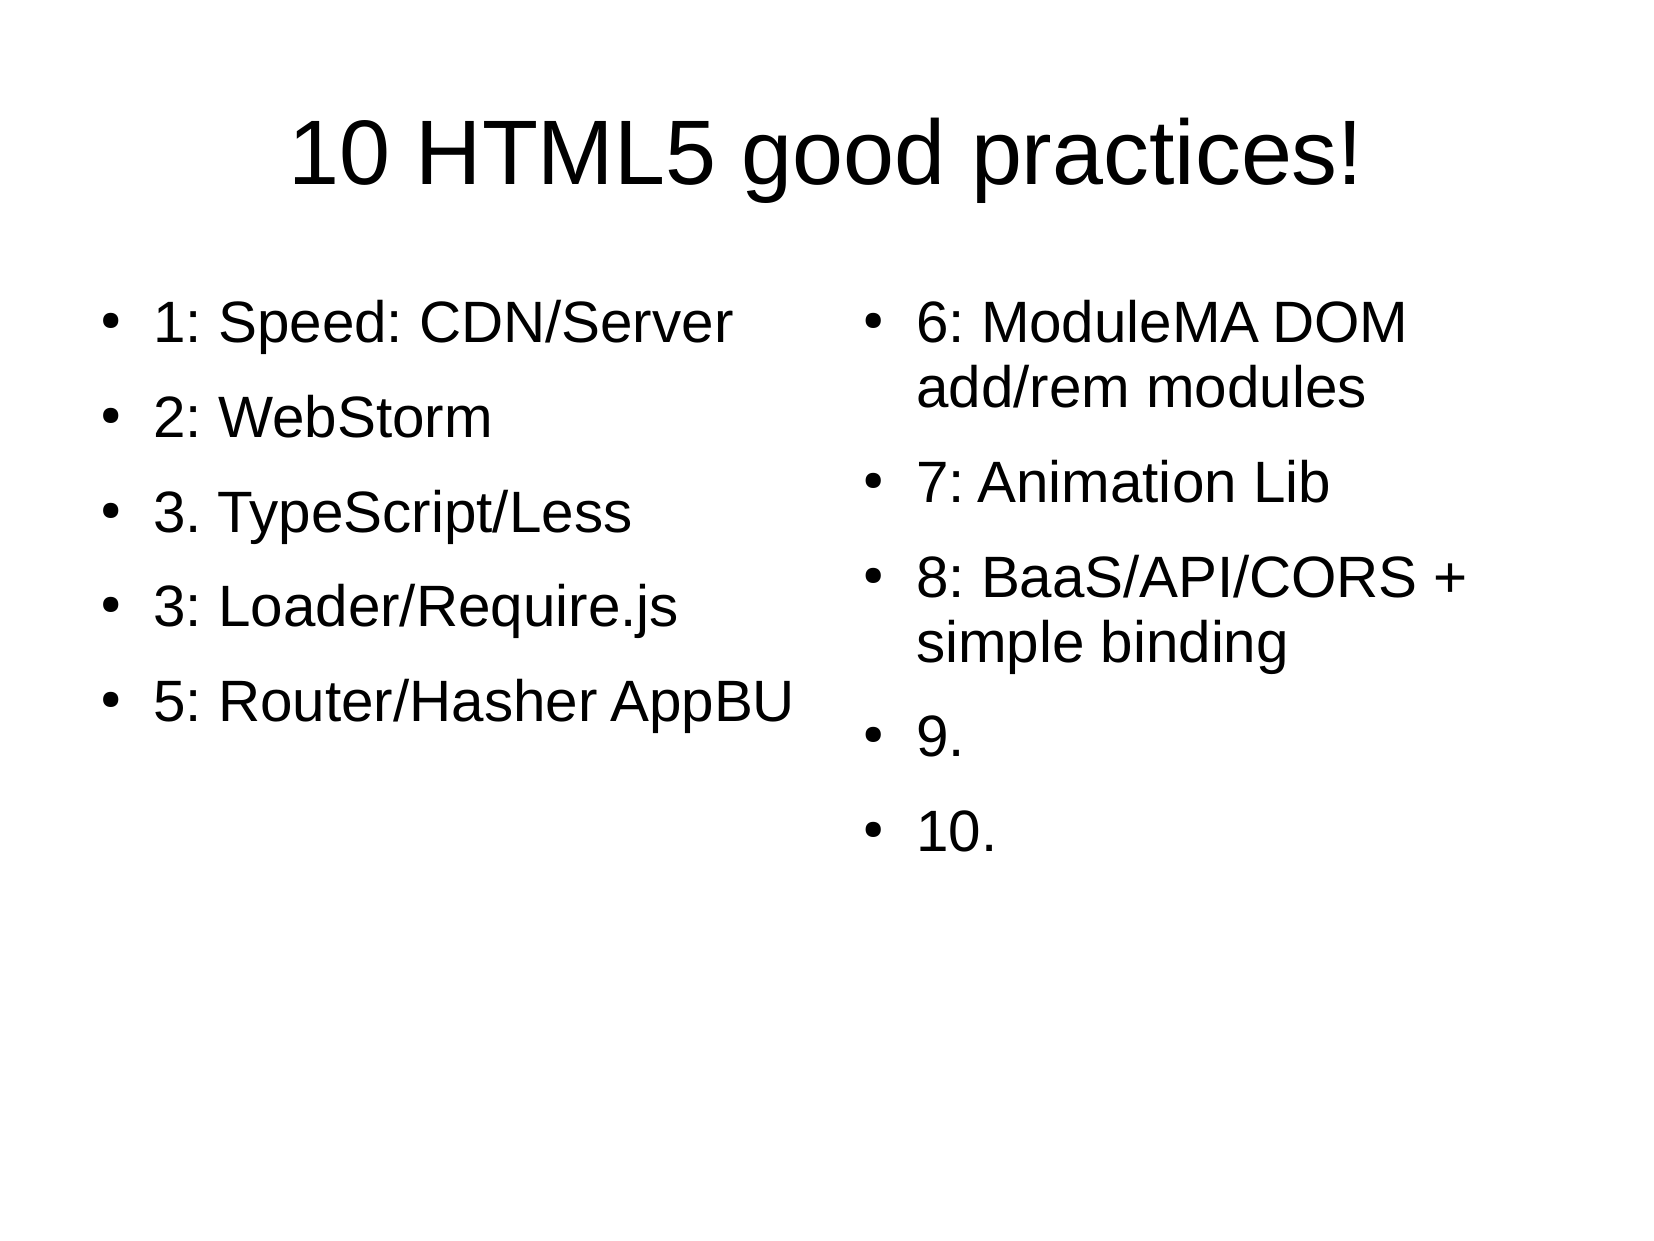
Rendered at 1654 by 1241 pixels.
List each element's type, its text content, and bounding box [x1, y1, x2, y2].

title 10 HTML5 good practices! [82, 49, 1571, 257]
list 6: ModuleMA DOM add/rem modules 7: Animation Lib 8: BaaS/API/CORS + simple binding 9. 10. [845, 290, 1572, 1010]
list 1: Speed: CDN/Server 2: WebStorm 3. TypeScript/Less 3: Loader/Require.js 5: Router/Hasher AppBU [82, 290, 809, 1010]
